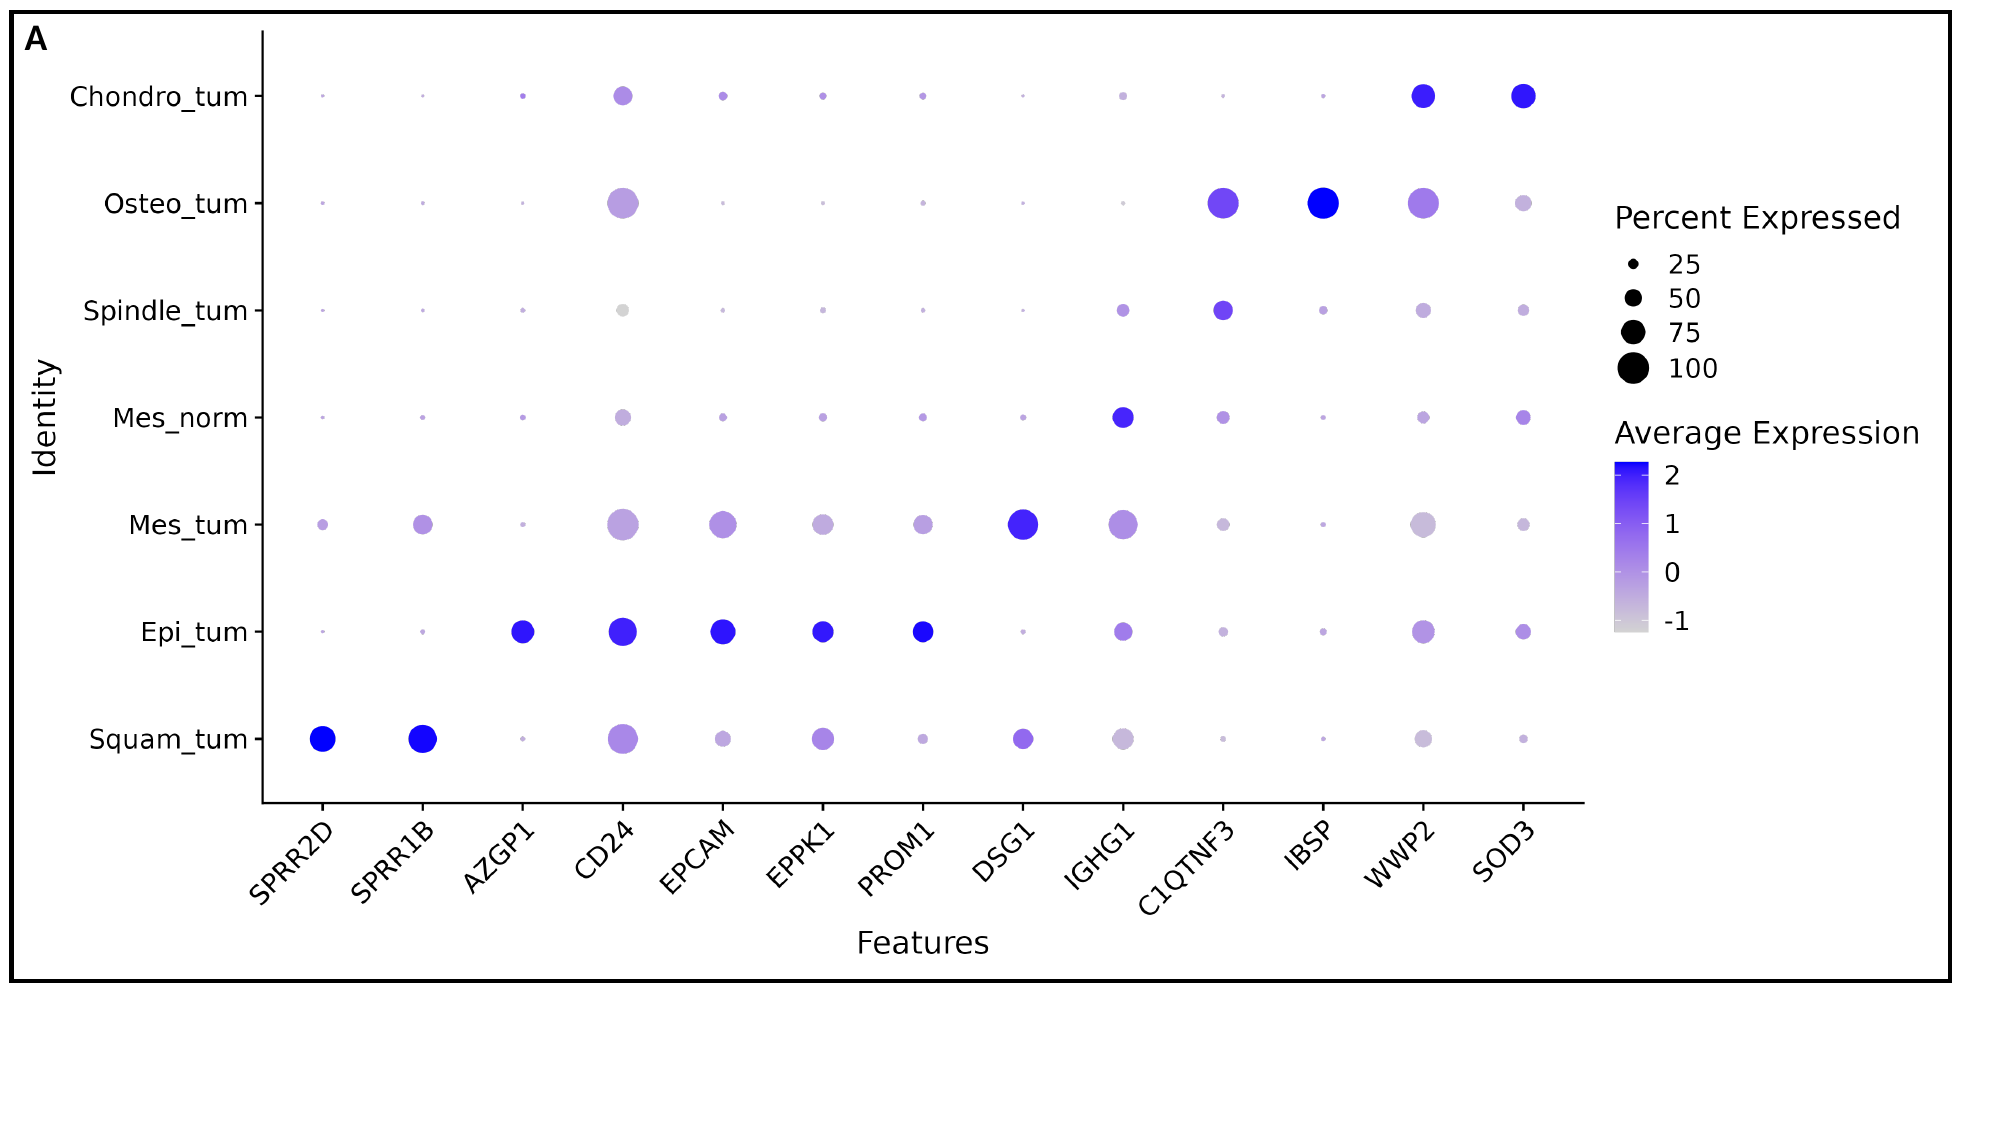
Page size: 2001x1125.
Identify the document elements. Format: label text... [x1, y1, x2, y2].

picture [17, 16, 1936, 976]
text_box A [9, 5, 58, 66]
